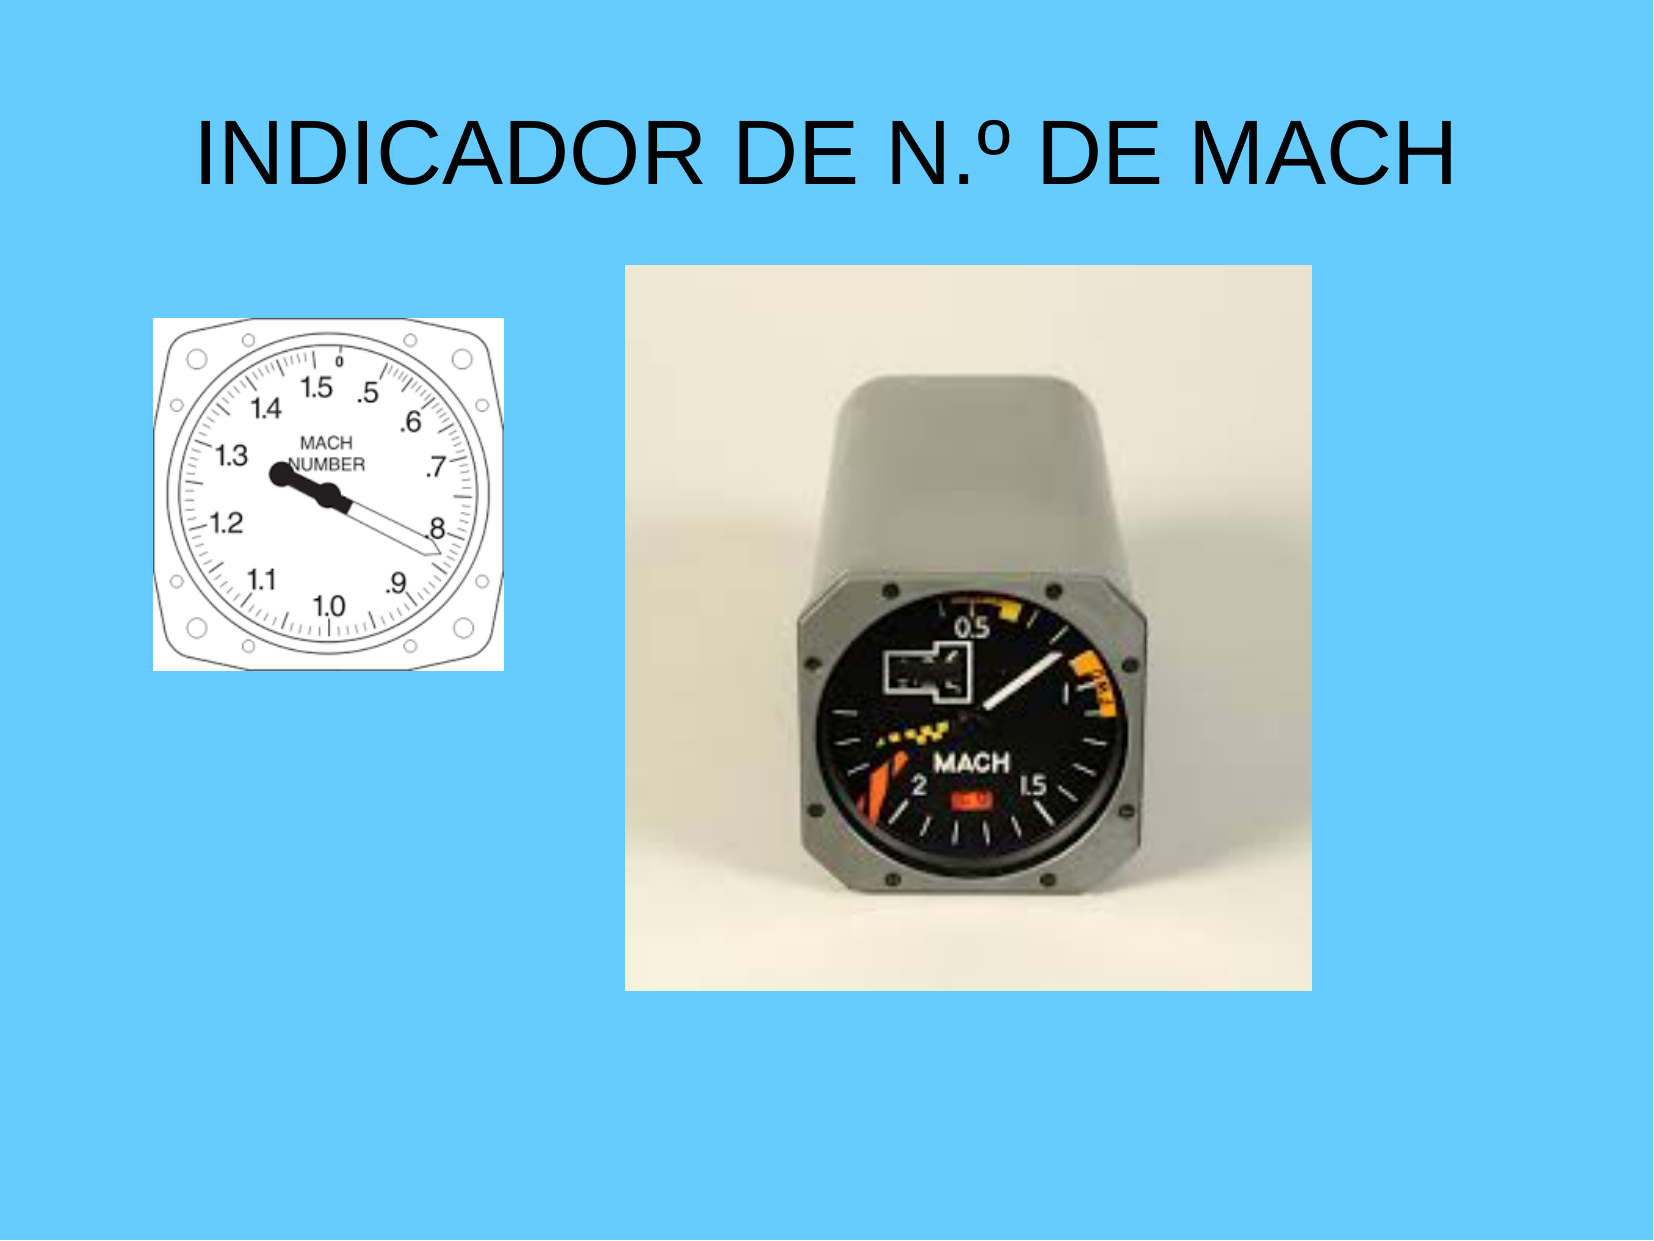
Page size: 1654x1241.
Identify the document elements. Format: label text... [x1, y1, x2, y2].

picture [625, 265, 1312, 992]
title INDICADOR DE N.º DE MACH [82, 49, 1571, 257]
picture [153, 318, 504, 671]
